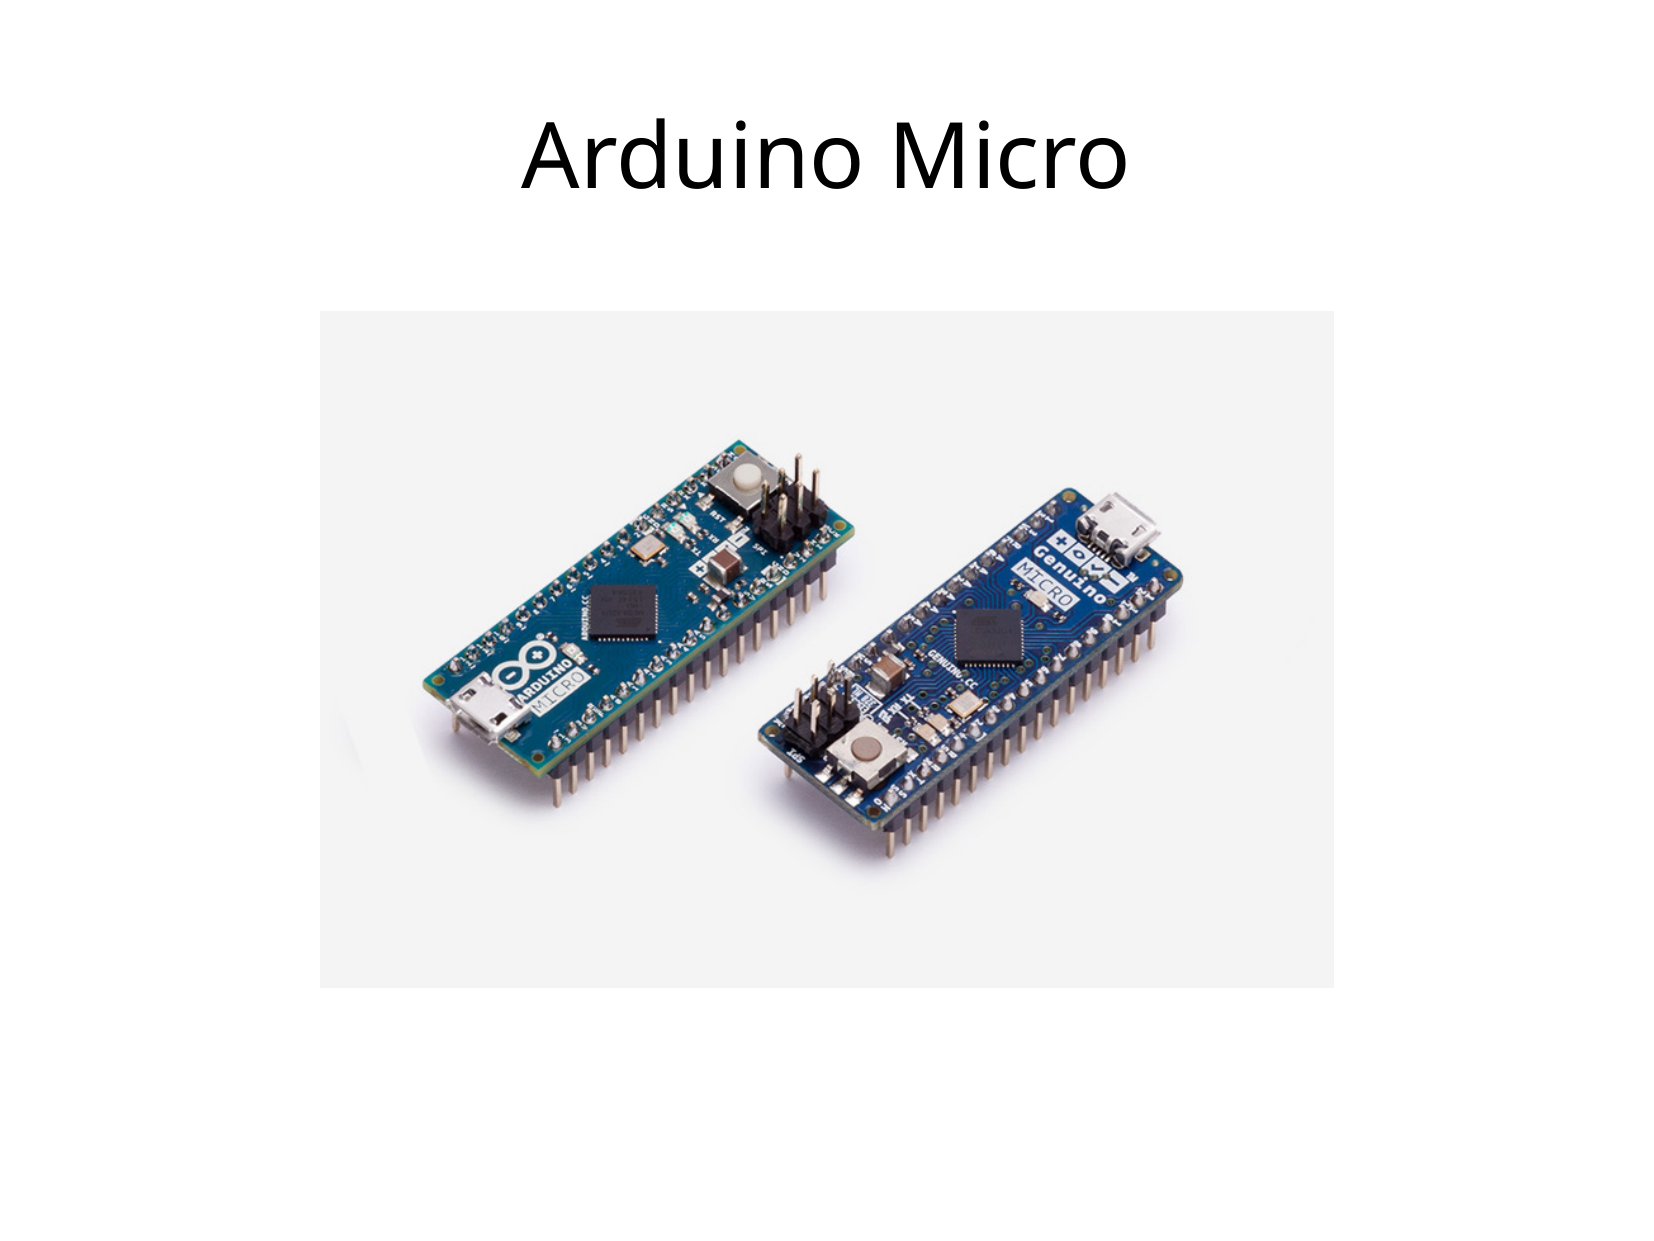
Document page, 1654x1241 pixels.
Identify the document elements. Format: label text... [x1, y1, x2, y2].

picture [320, 311, 1334, 988]
title Arduino Micro [82, 49, 1571, 257]
